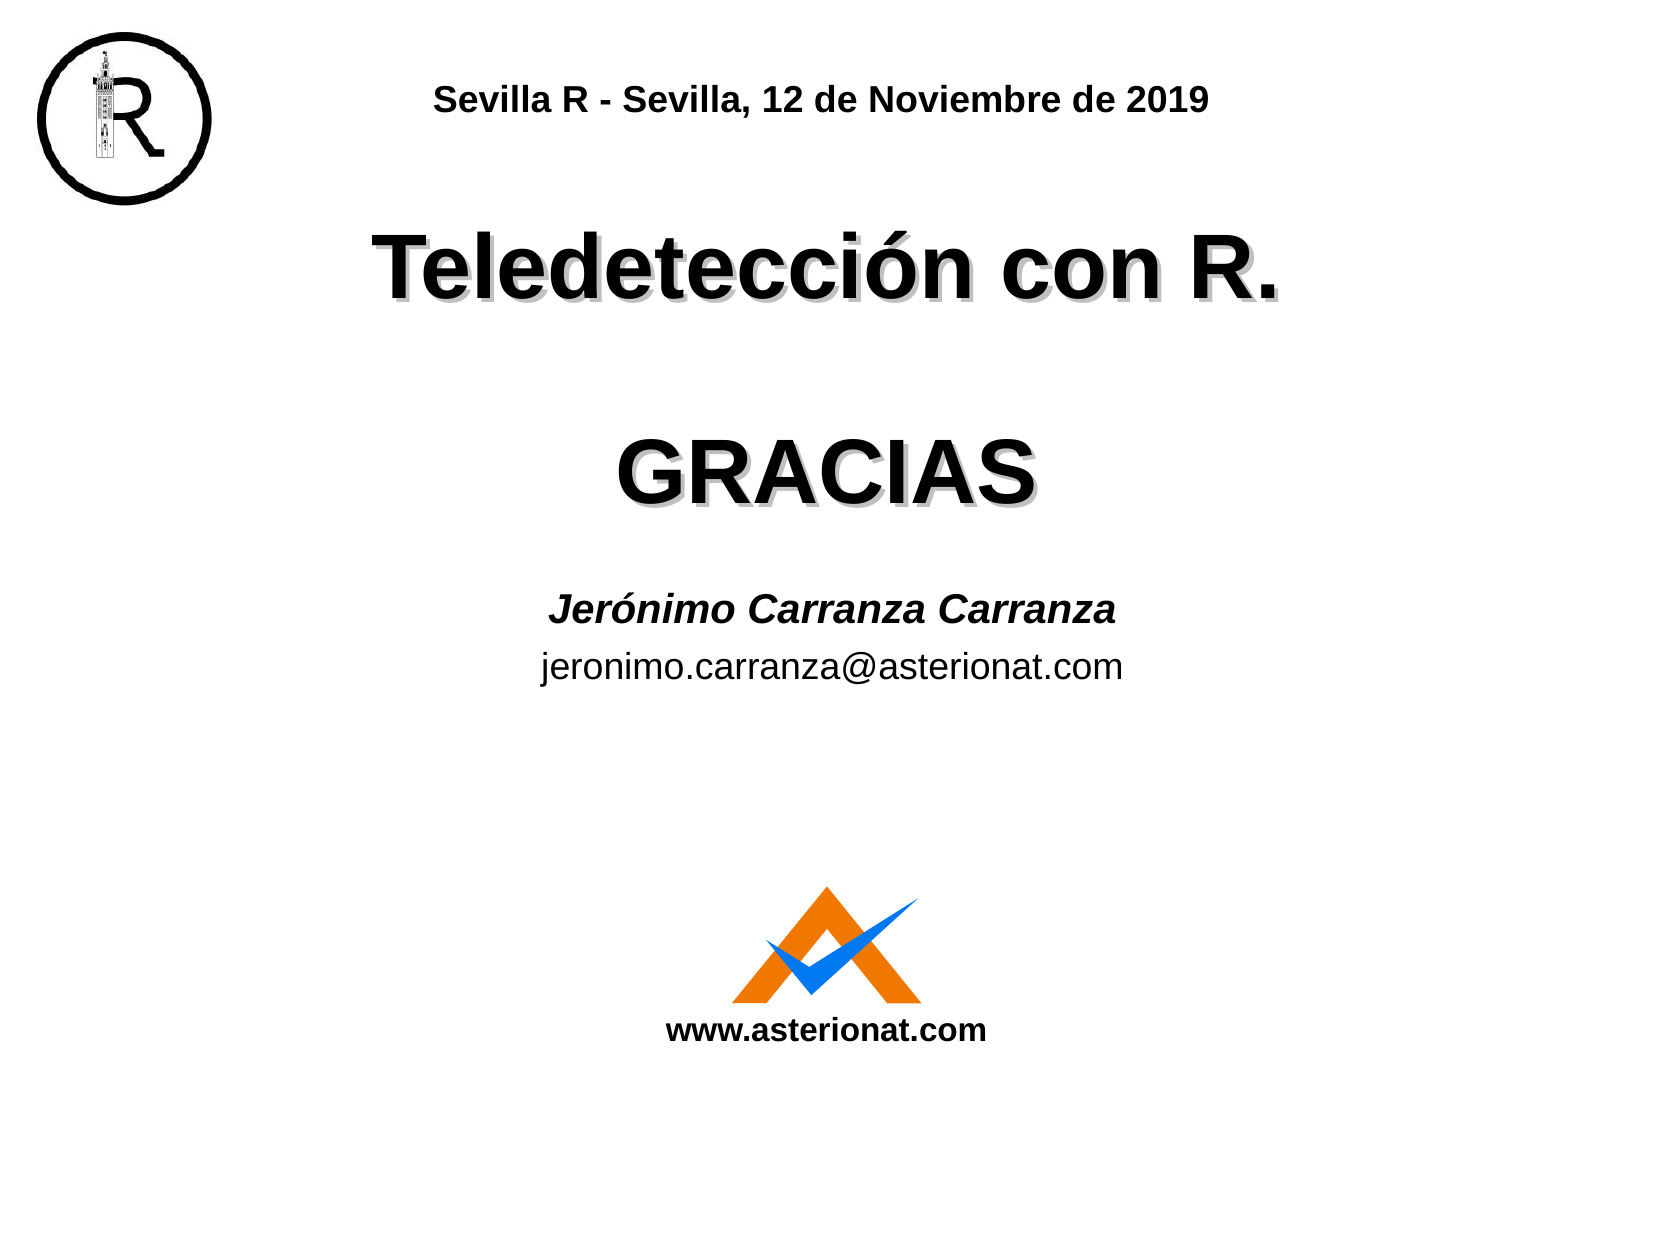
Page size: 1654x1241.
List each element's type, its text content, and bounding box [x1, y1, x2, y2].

title Teledetección con R. GRACIAS [82, 215, 1571, 729]
text_box Jerónimo Carranza Carranza [434, 578, 1231, 641]
picture [731, 885, 923, 1003]
text_box Sevilla R - Sevilla, 12 de Noviembre de 2019 [415, 70, 1239, 128]
picture [35, 30, 213, 208]
text_box www.asterionat.com [651, 1003, 1003, 1056]
text_box jeronimo.carranza@asterionat.com [466, 637, 1199, 695]
